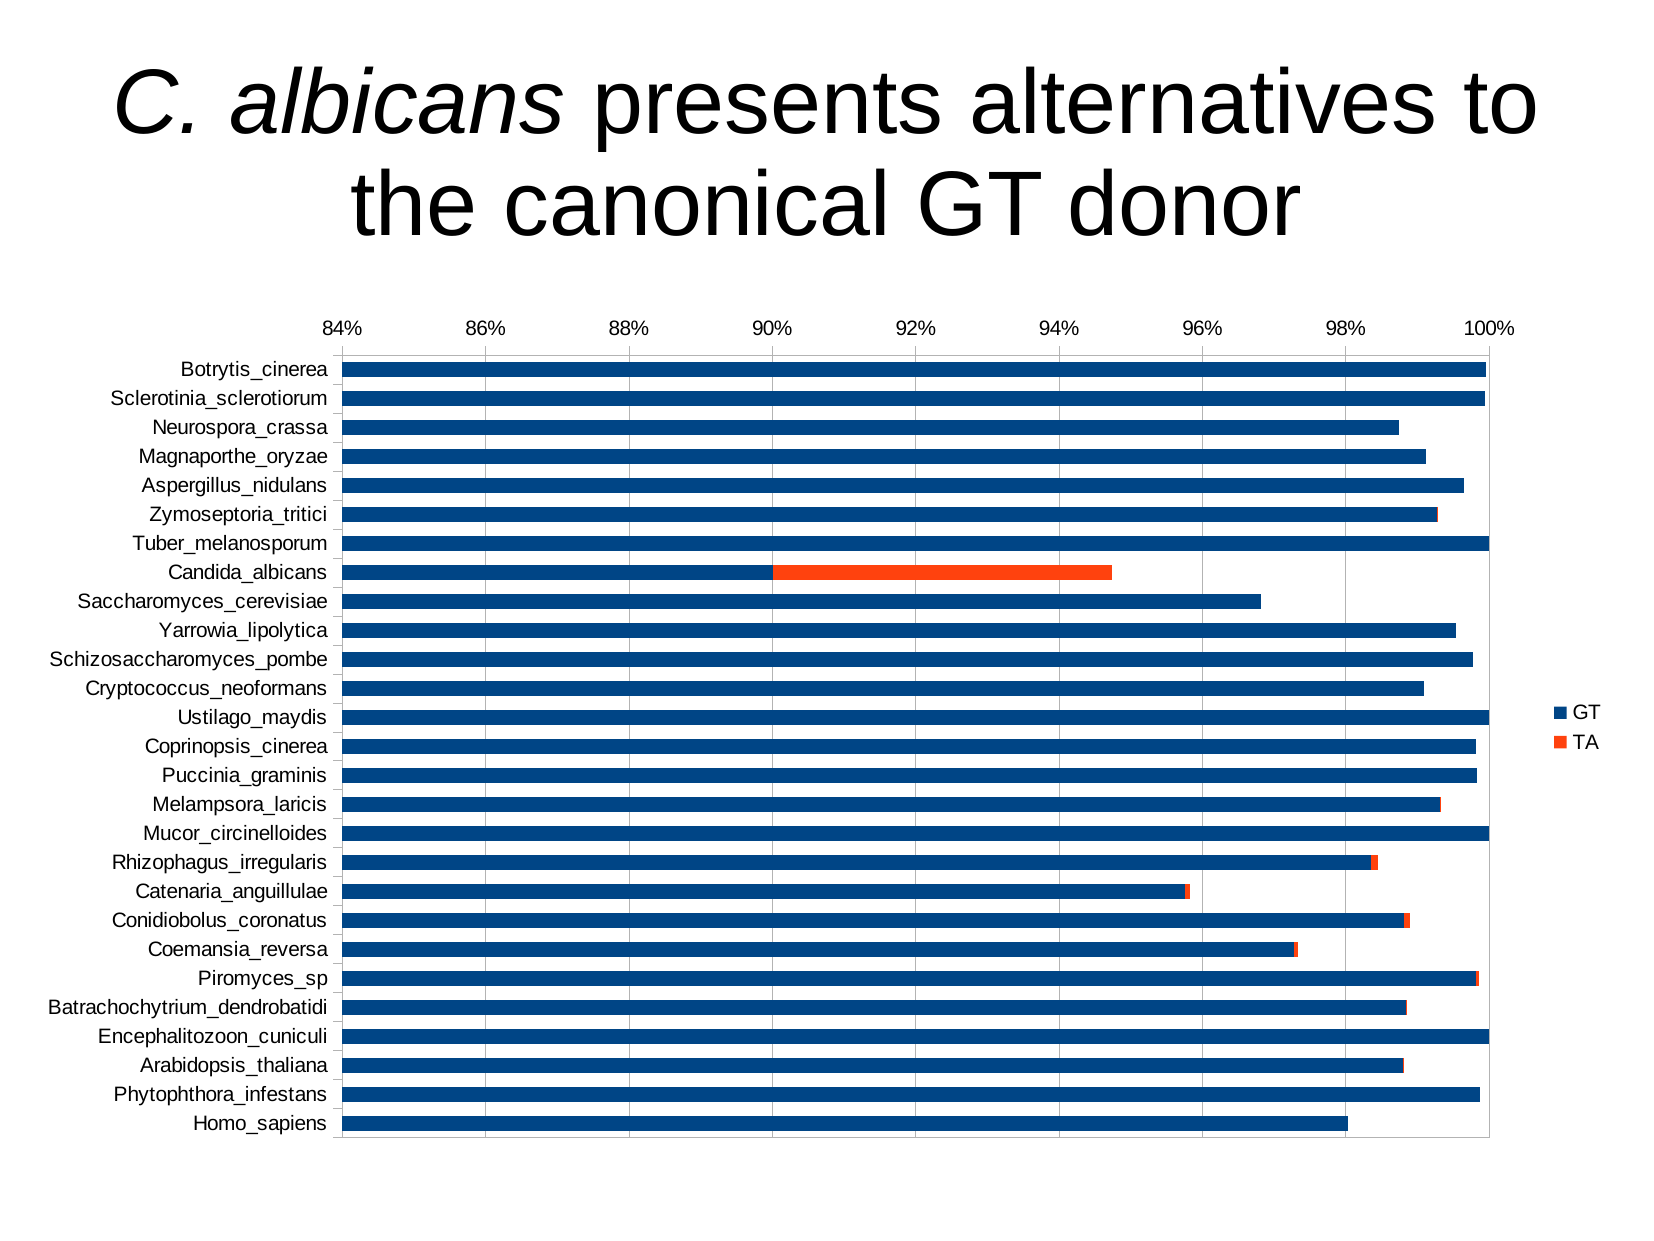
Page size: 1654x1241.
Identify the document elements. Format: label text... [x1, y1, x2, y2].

chart [15, 300, 1621, 1156]
title C. albicans presents alternatives to the canonical GT donor [82, 49, 1571, 257]
